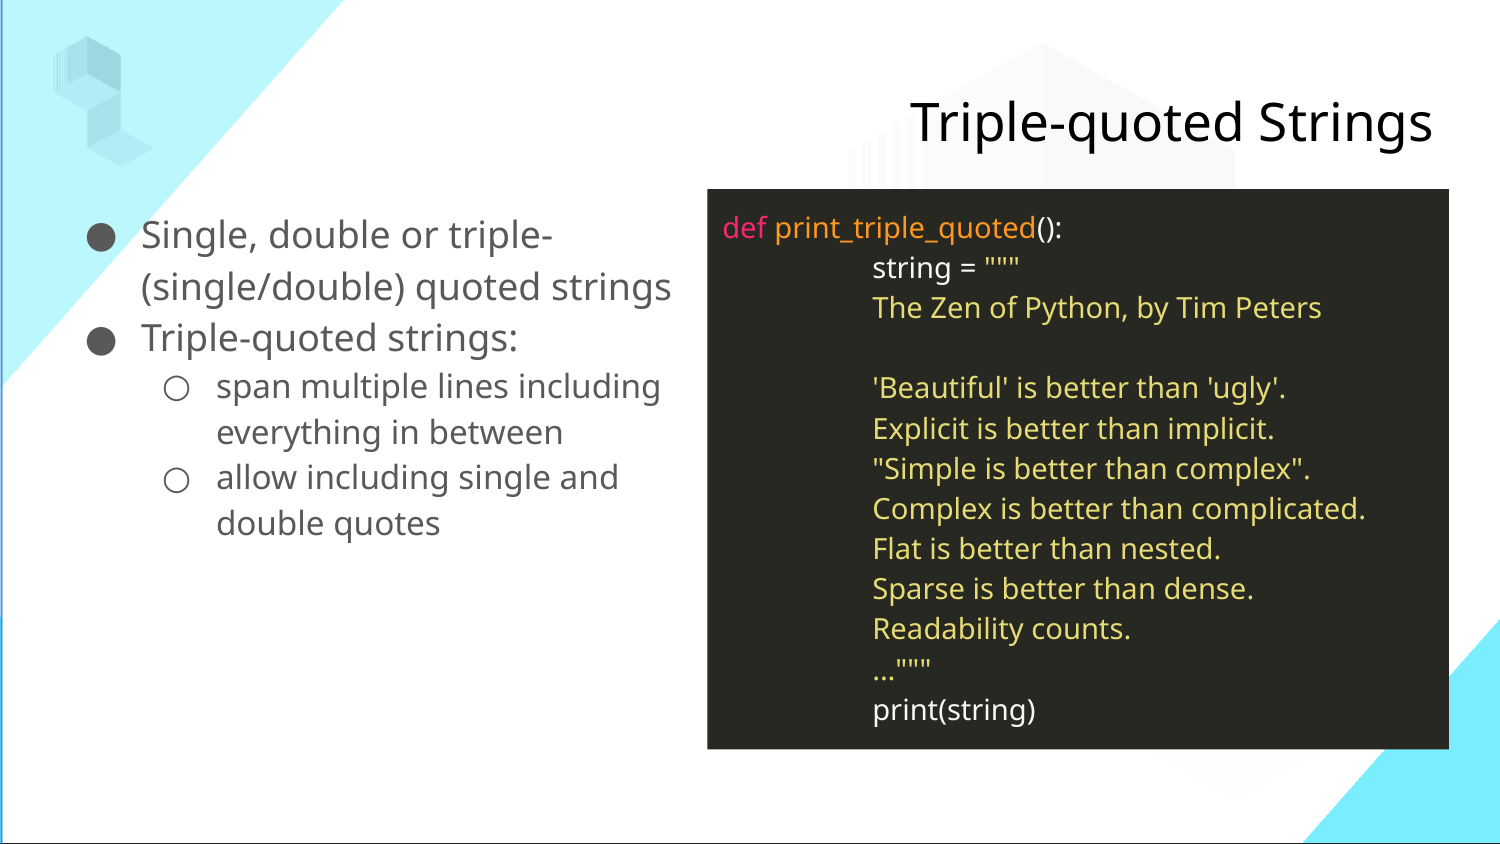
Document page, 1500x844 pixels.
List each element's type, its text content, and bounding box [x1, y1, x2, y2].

list def print_triple_quoted(): string = """ The Zen of Python, by Tim Peters 'Beautiful' is better than 'ugly'. Explicit is better than implicit. "Simple is better than complex". Complex is better than complicated. Flat is better than nested. Sparse is better than dense. Readability counts. ...""" print(string) [708, 189, 1449, 750]
picture [0, 0, 1500, 844]
title Triple-quoted Strings [51, 72, 1449, 167]
list Single, double or triple-(single/double) quoted strings Triple-quoted strings: span multiple lines including everything in between allow including single and double quotes [51, 189, 708, 750]
